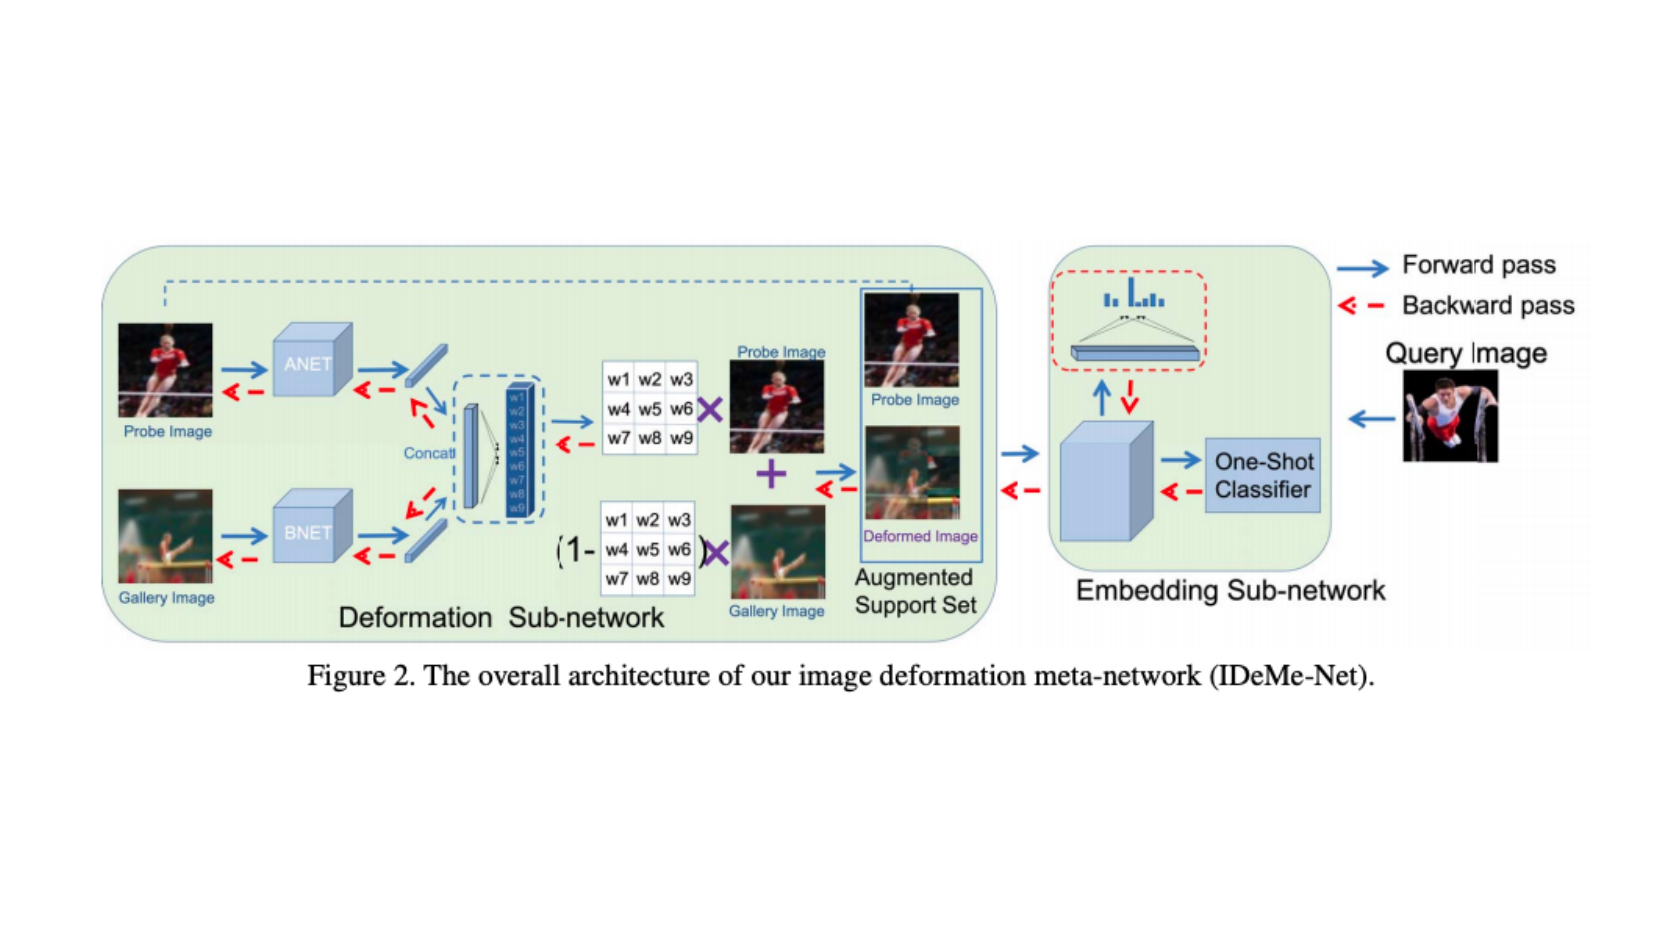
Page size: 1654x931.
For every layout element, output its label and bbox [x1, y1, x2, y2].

picture [61, 219, 1598, 713]
